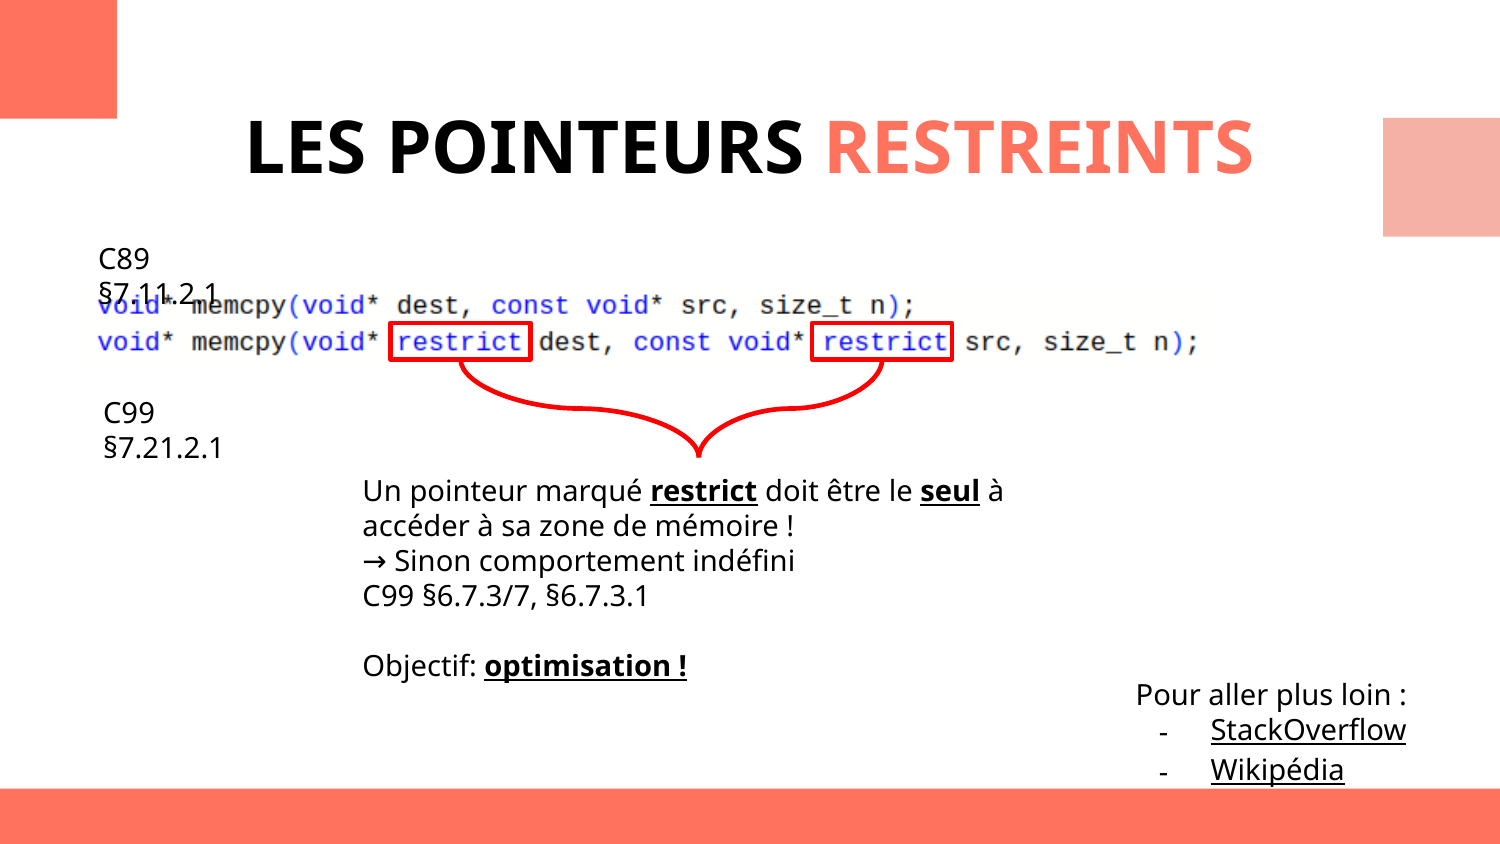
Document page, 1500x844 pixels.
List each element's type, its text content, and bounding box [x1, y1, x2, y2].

picture [102, 290, 109, 296]
text_box Un pointeur marqué restrict doit être le seul à accéder à sa zone de mémoire ! → Sinon comportement indéfini C99 §6.7.3/7, §6.7.3.1 Objectif: optimisation ! [347, 457, 1051, 694]
picture [393, 325, 528, 357]
picture [814, 325, 950, 357]
text_box Pour aller plus loin : StackOverflow Wikipédia [1120, 661, 1500, 786]
picture [88, 287, 1211, 368]
text_box C99 §7.21.2.1 [88, 379, 290, 430]
title LES POINTEURS RESTREINTS [0, 107, 1500, 181]
text_box C89 §7.11.2.1 [83, 225, 278, 276]
